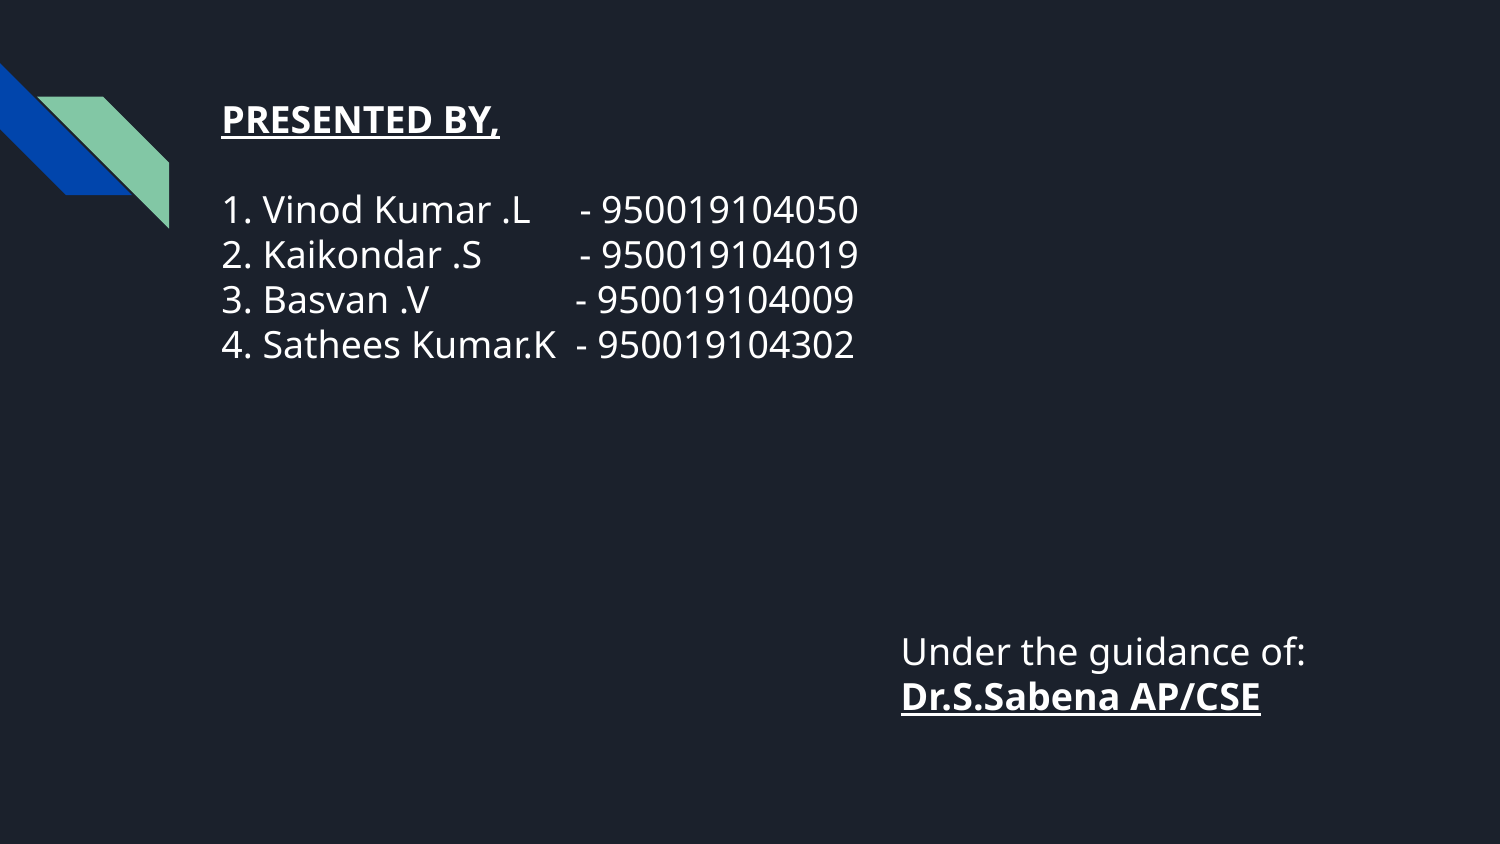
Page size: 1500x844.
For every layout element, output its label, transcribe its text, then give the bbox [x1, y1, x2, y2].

text_box PRESENTED BY, 1. Vinod Kumar .L - 950019104050 2. Kaikondar .S - 950019104019 3. Basvan .V - 950019104009 4. Sathees Kumar.K - 950019104302 [206, 88, 945, 385]
text_box Under the guidance of: Dr.S.Sabena AP/CSE [885, 620, 1388, 729]
